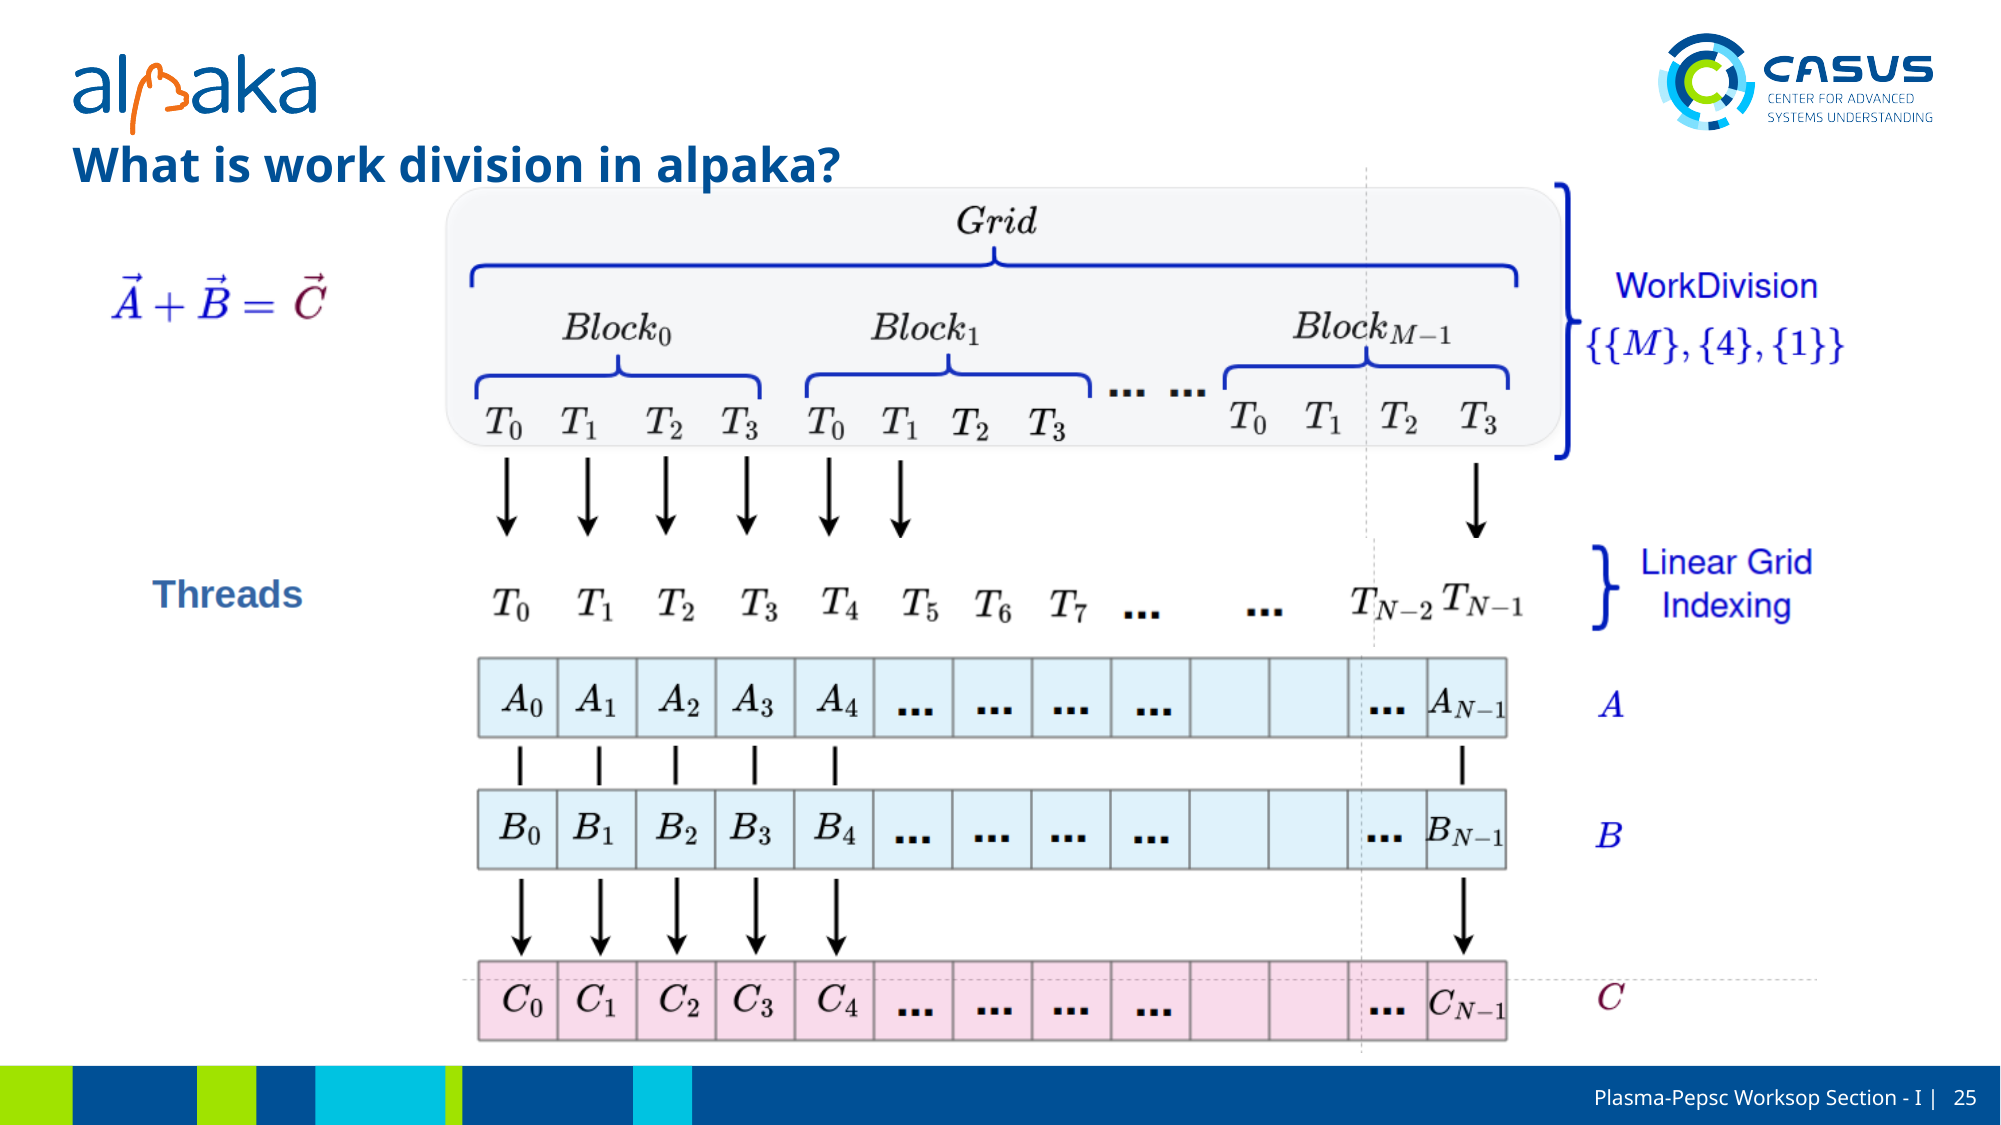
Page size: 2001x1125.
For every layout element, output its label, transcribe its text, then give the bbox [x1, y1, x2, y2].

picture [1658, 33, 1933, 131]
picture [74, 231, 375, 348]
picture [461, 655, 1817, 1053]
picture [134, 167, 1883, 651]
picture [72, 53, 317, 130]
title What is work division in alpaka? [72, 130, 1620, 199]
